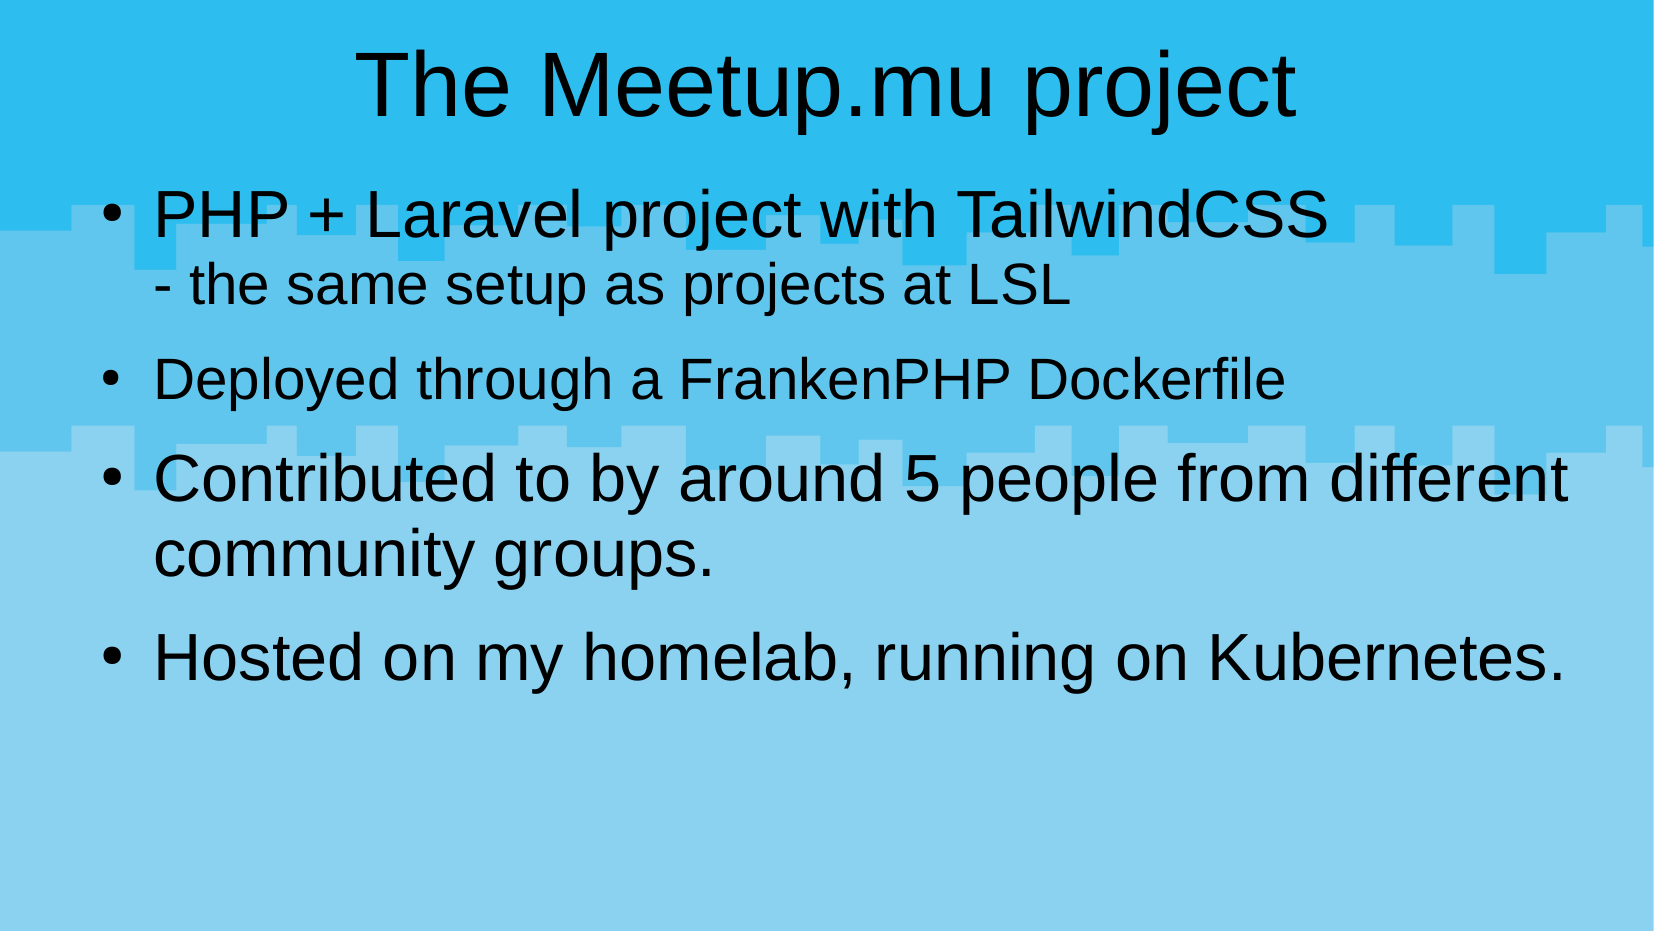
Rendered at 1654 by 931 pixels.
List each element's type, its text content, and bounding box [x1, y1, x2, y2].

list PHP + Laravel project with TailwindCSS - the same setup as projects at LSL Deployed through a FrankenPHP Dockerfile Contributed to by around 5 people from different community groups. Hosted on my homelab, running on Kubernetes. [82, 177, 1571, 827]
picture [0, 0, 1654, 931]
title The Meetup.mu project [82, 7, 1571, 163]
